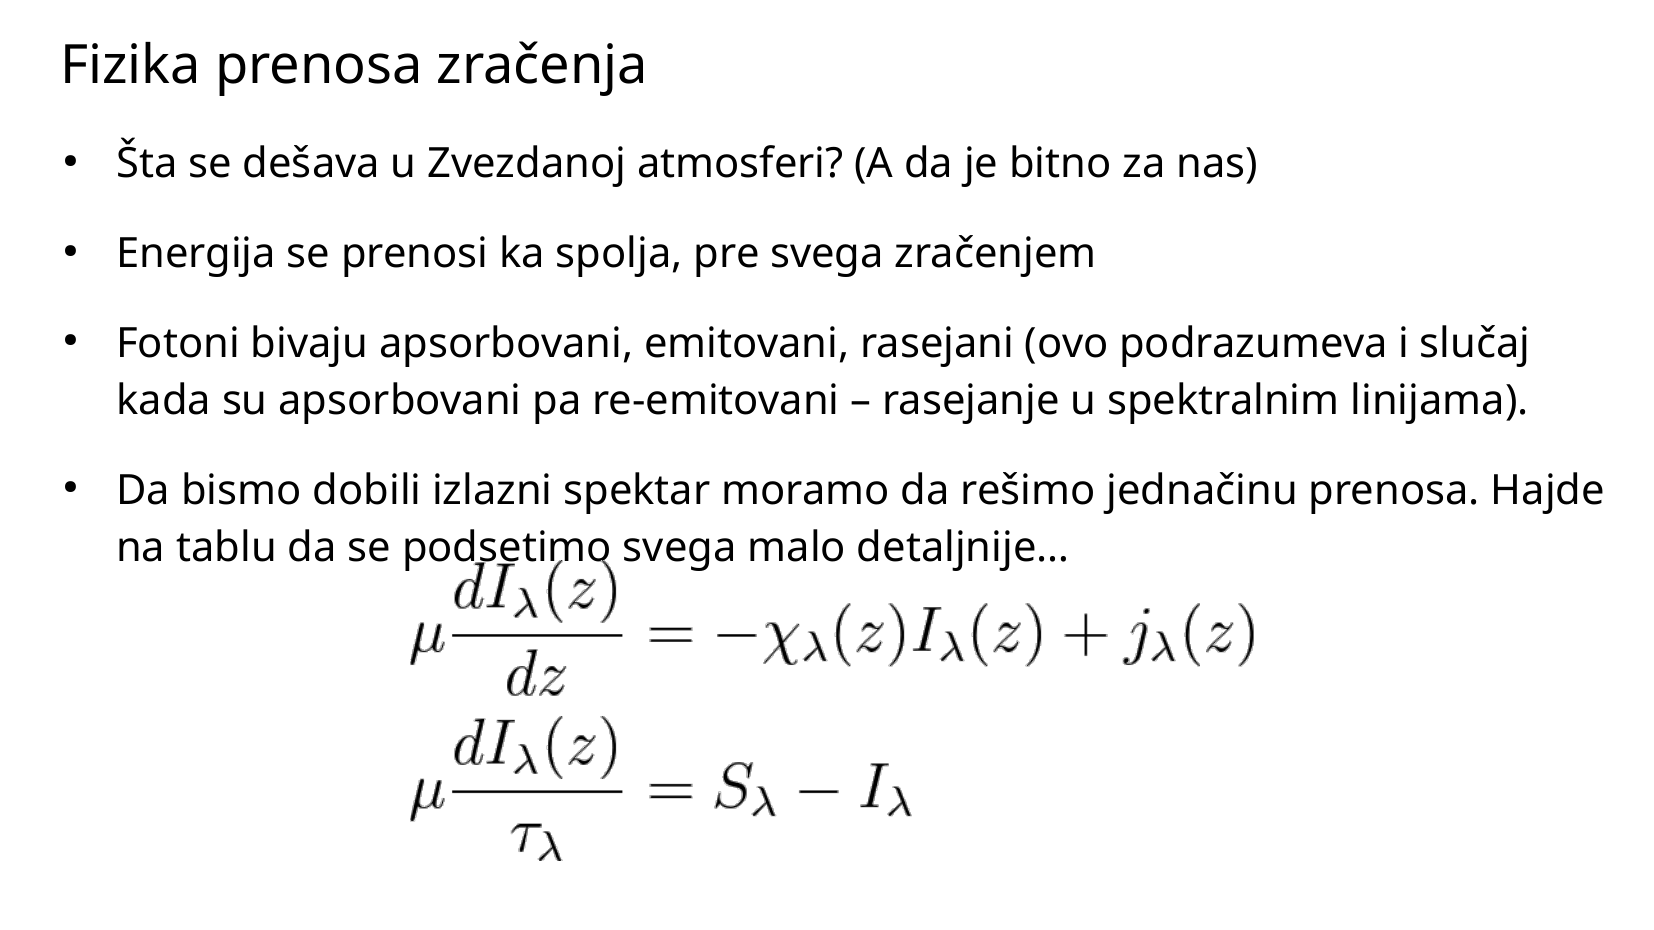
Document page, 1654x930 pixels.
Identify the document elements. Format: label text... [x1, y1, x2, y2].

picture [410, 560, 1255, 861]
title Fizika prenosa zračenja [59, 13, 1648, 113]
list Šta se dešava u Zvezdanoj atmosferi? (A da je bitno za nas) Energija se prenosi ka spolja, pre svega zračenjem Fotoni bivaju apsorbovani, emitovani, rasejani (ovo podrazumeva i slučaj kada su apsorbovani pa re-emitovani – rasejanje u spektralnim linijama). Da bismo dobili izlazni spektar moramo da rešimo jednačinu prenosa. Hajde na tablu da se podsetimo svega malo detaljnije… [45, 133, 1635, 863]
